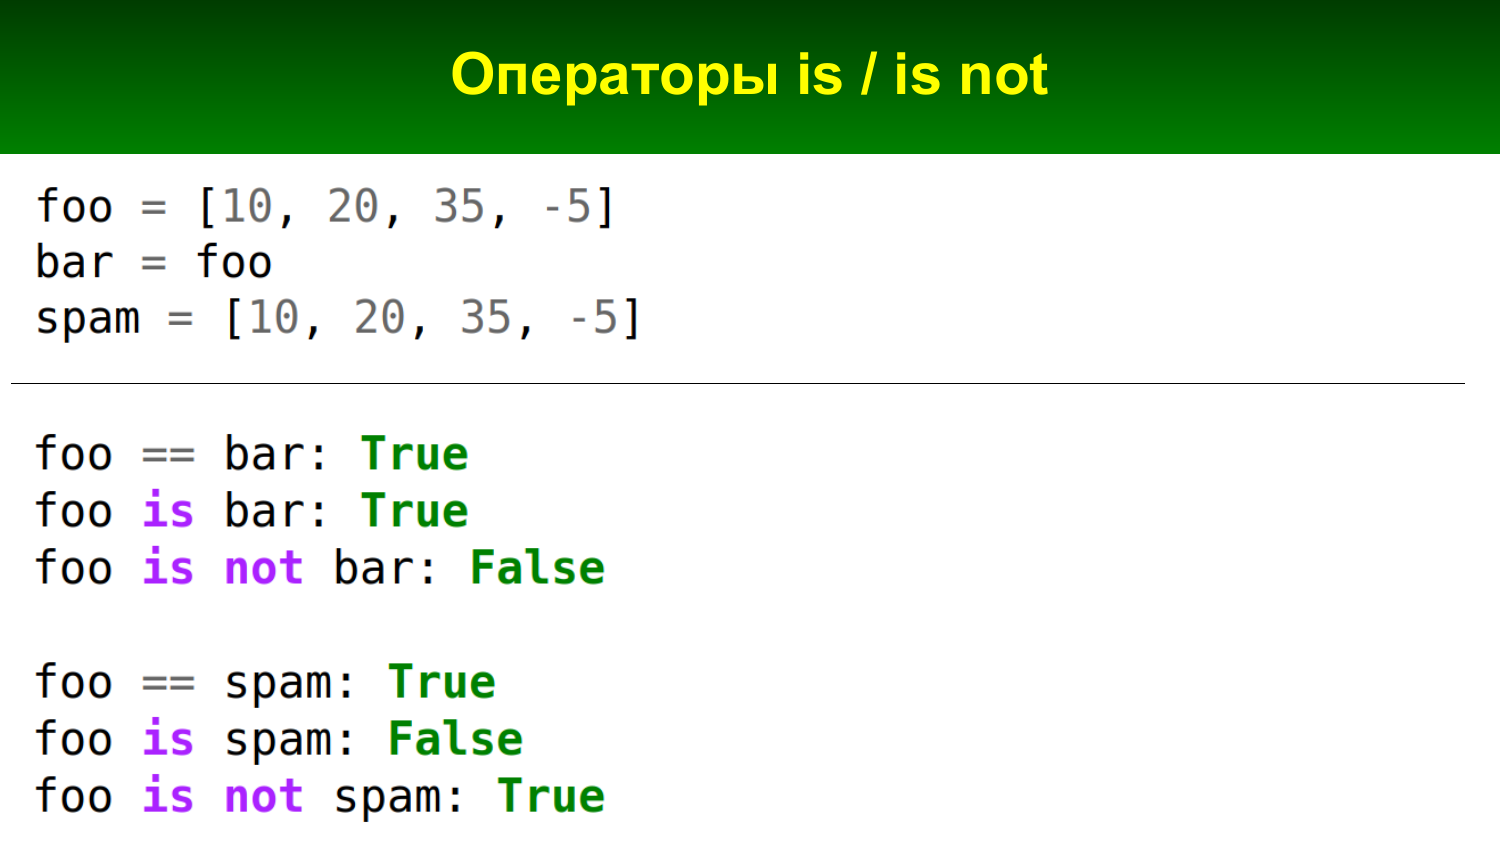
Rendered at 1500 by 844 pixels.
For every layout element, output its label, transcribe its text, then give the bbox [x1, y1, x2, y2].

title Операторы is / is not [75, 11, 1426, 130]
picture [23, 165, 649, 355]
picture [25, 417, 626, 830]
